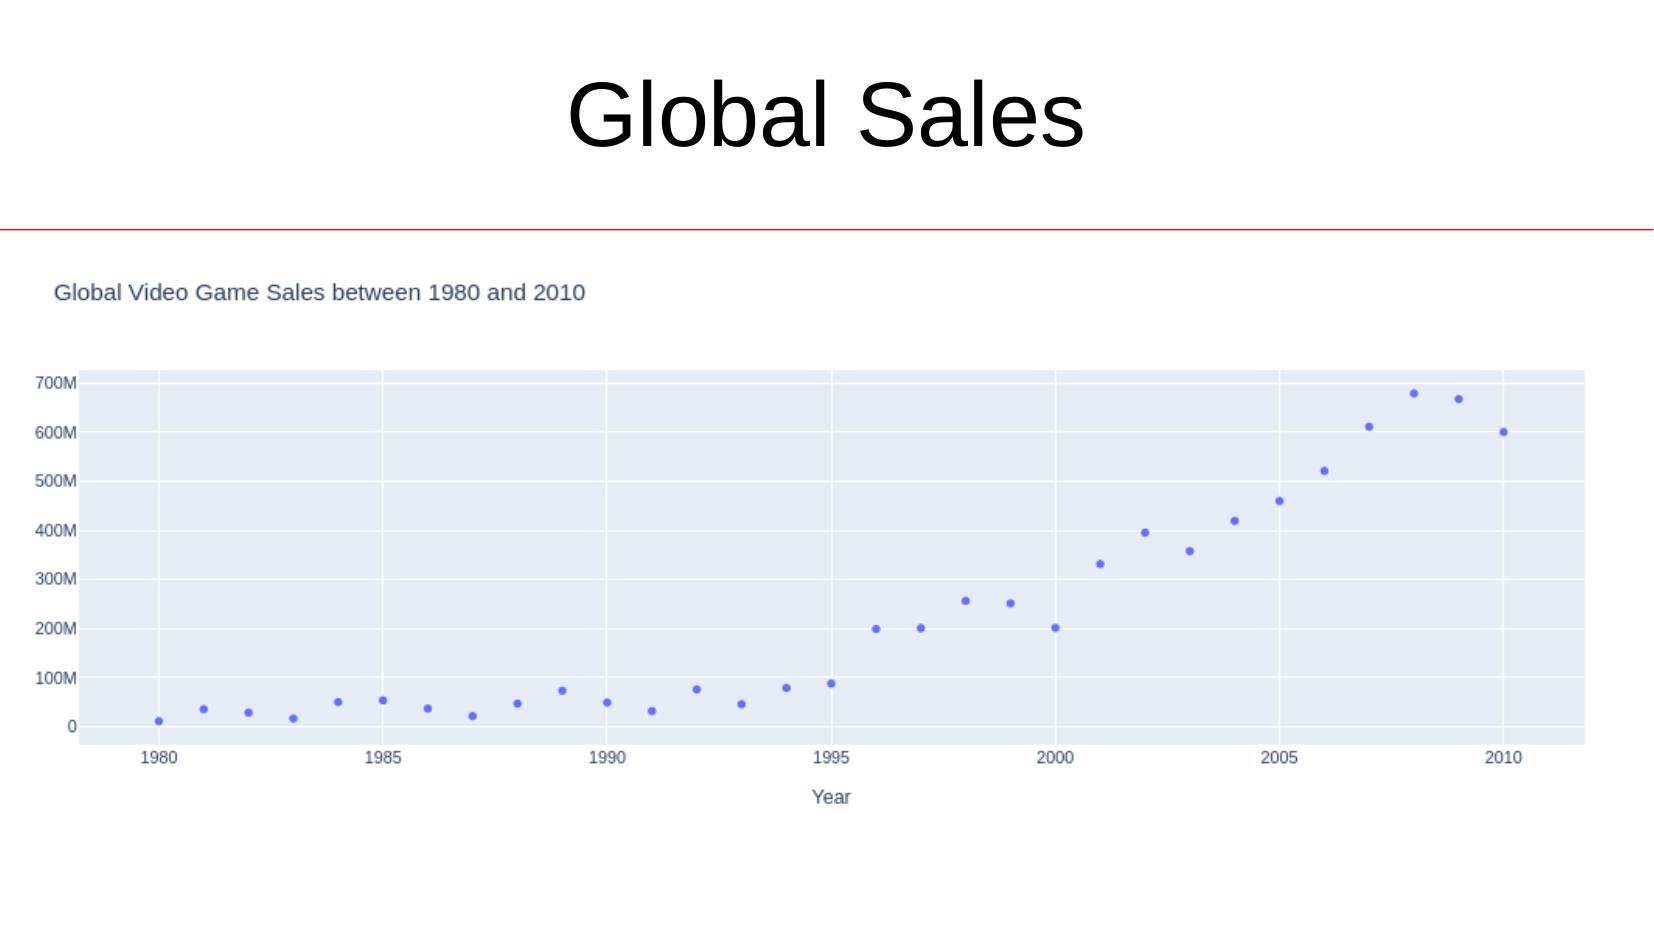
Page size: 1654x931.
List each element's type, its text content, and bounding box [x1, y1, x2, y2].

picture [0, 229, 1654, 846]
title Global Sales [82, 37, 1571, 193]
